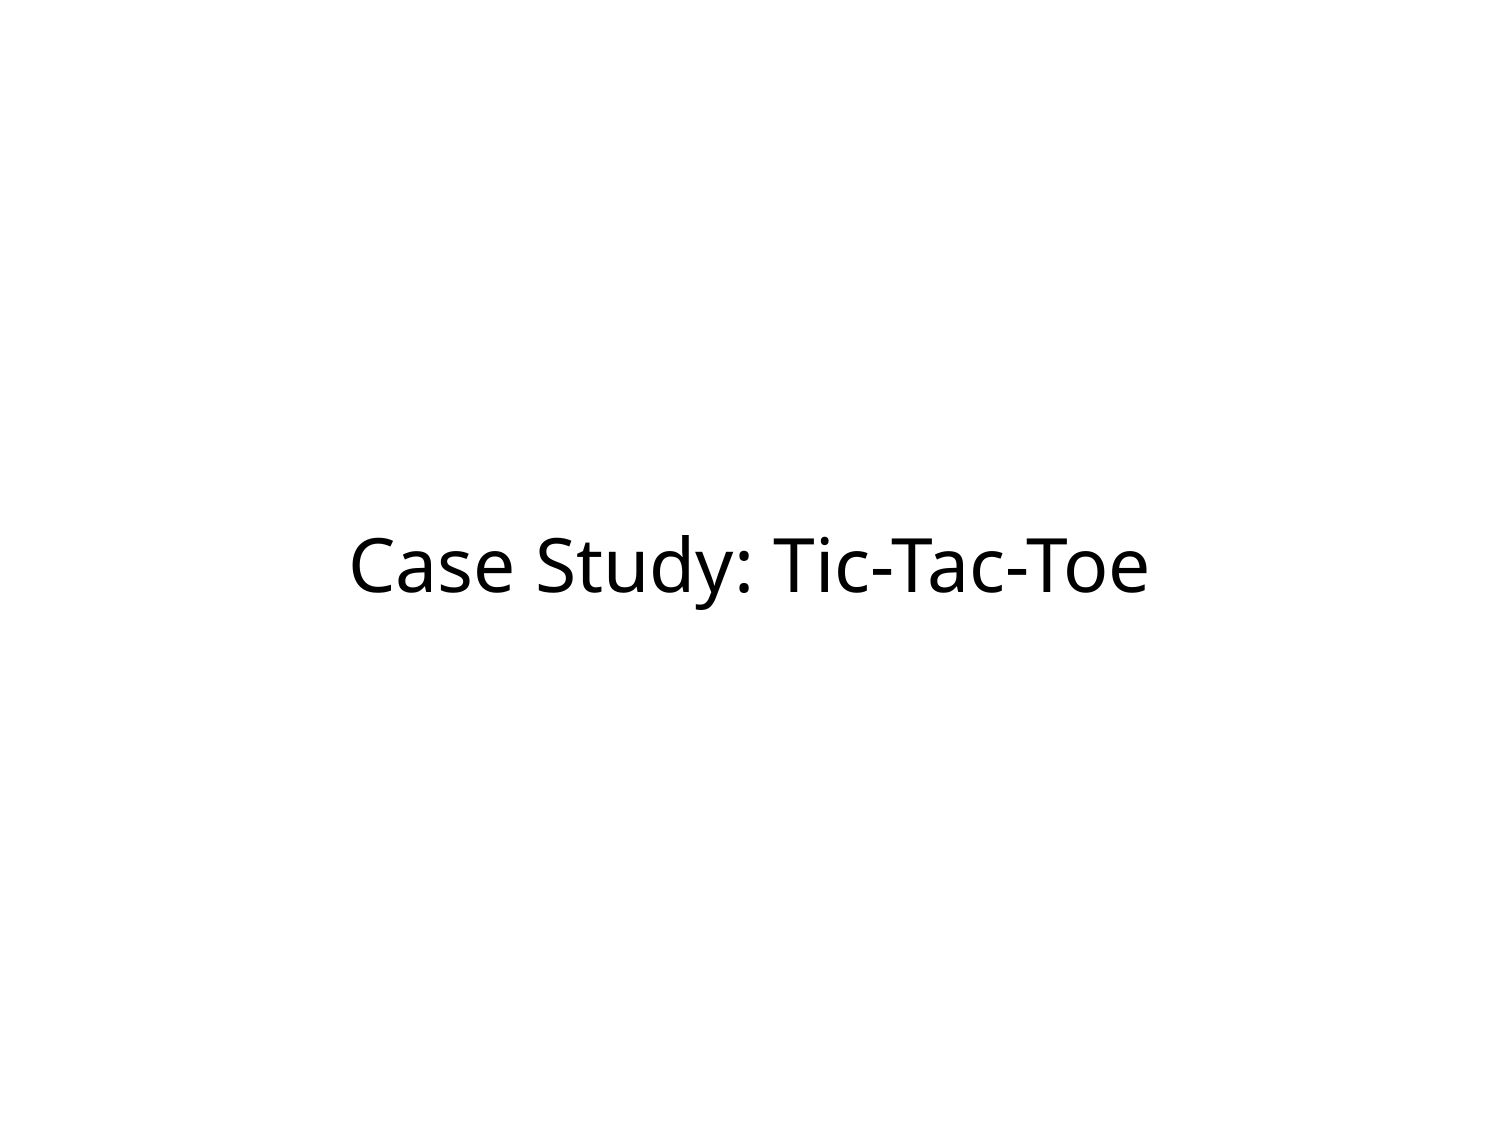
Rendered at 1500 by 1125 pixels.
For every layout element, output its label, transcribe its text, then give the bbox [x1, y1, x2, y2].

title Case Study: Tic-Tac-Toe [51, 470, 1449, 655]
